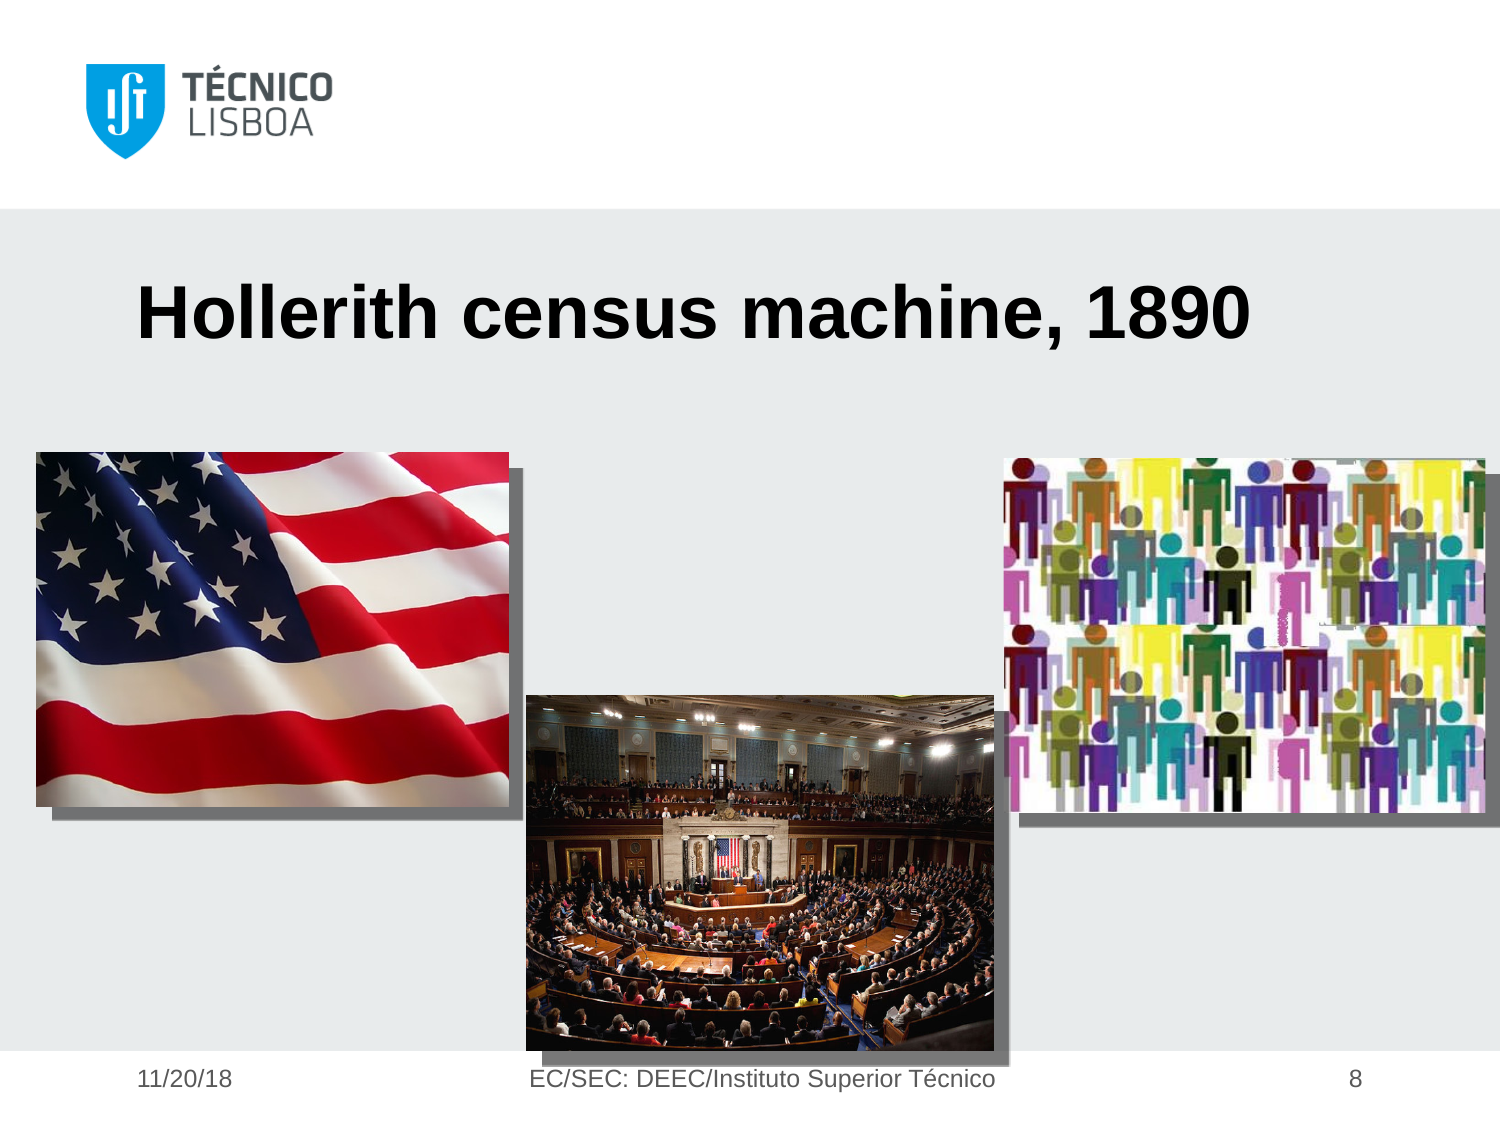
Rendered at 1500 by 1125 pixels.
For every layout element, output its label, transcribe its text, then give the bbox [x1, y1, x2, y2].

title Hollerith census machine, 1890 [121, 237, 1378, 381]
picture [0, 0, 1500, 1125]
slide_number <number> [1077, 1052, 1378, 1103]
slide_number 11/20/18 [121, 1052, 425, 1103]
footer EC/SEC: DEEC/Instituto Superior Técnico [512, 1052, 1021, 1103]
